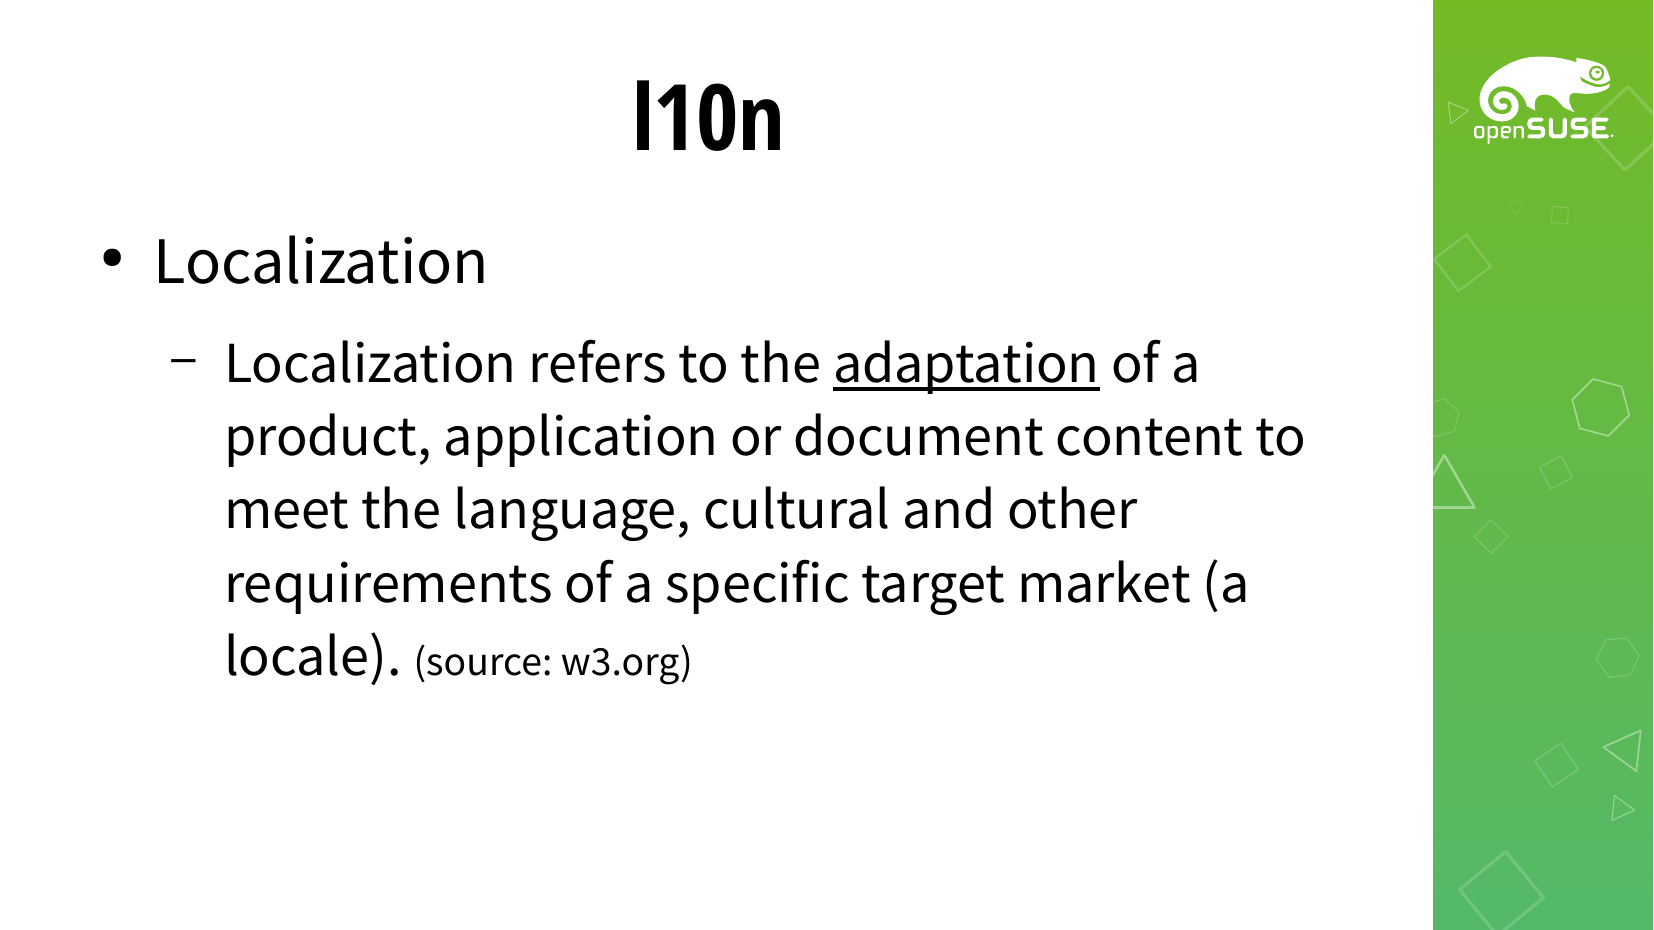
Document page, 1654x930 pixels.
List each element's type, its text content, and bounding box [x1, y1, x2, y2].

title l10n [82, 37, 1336, 193]
list Localization Localization refers to the adaptation of a product, application or document content to meet the language, cultural and other requirements of a specific target market (a locale). (source: w3.org) [82, 217, 1336, 757]
